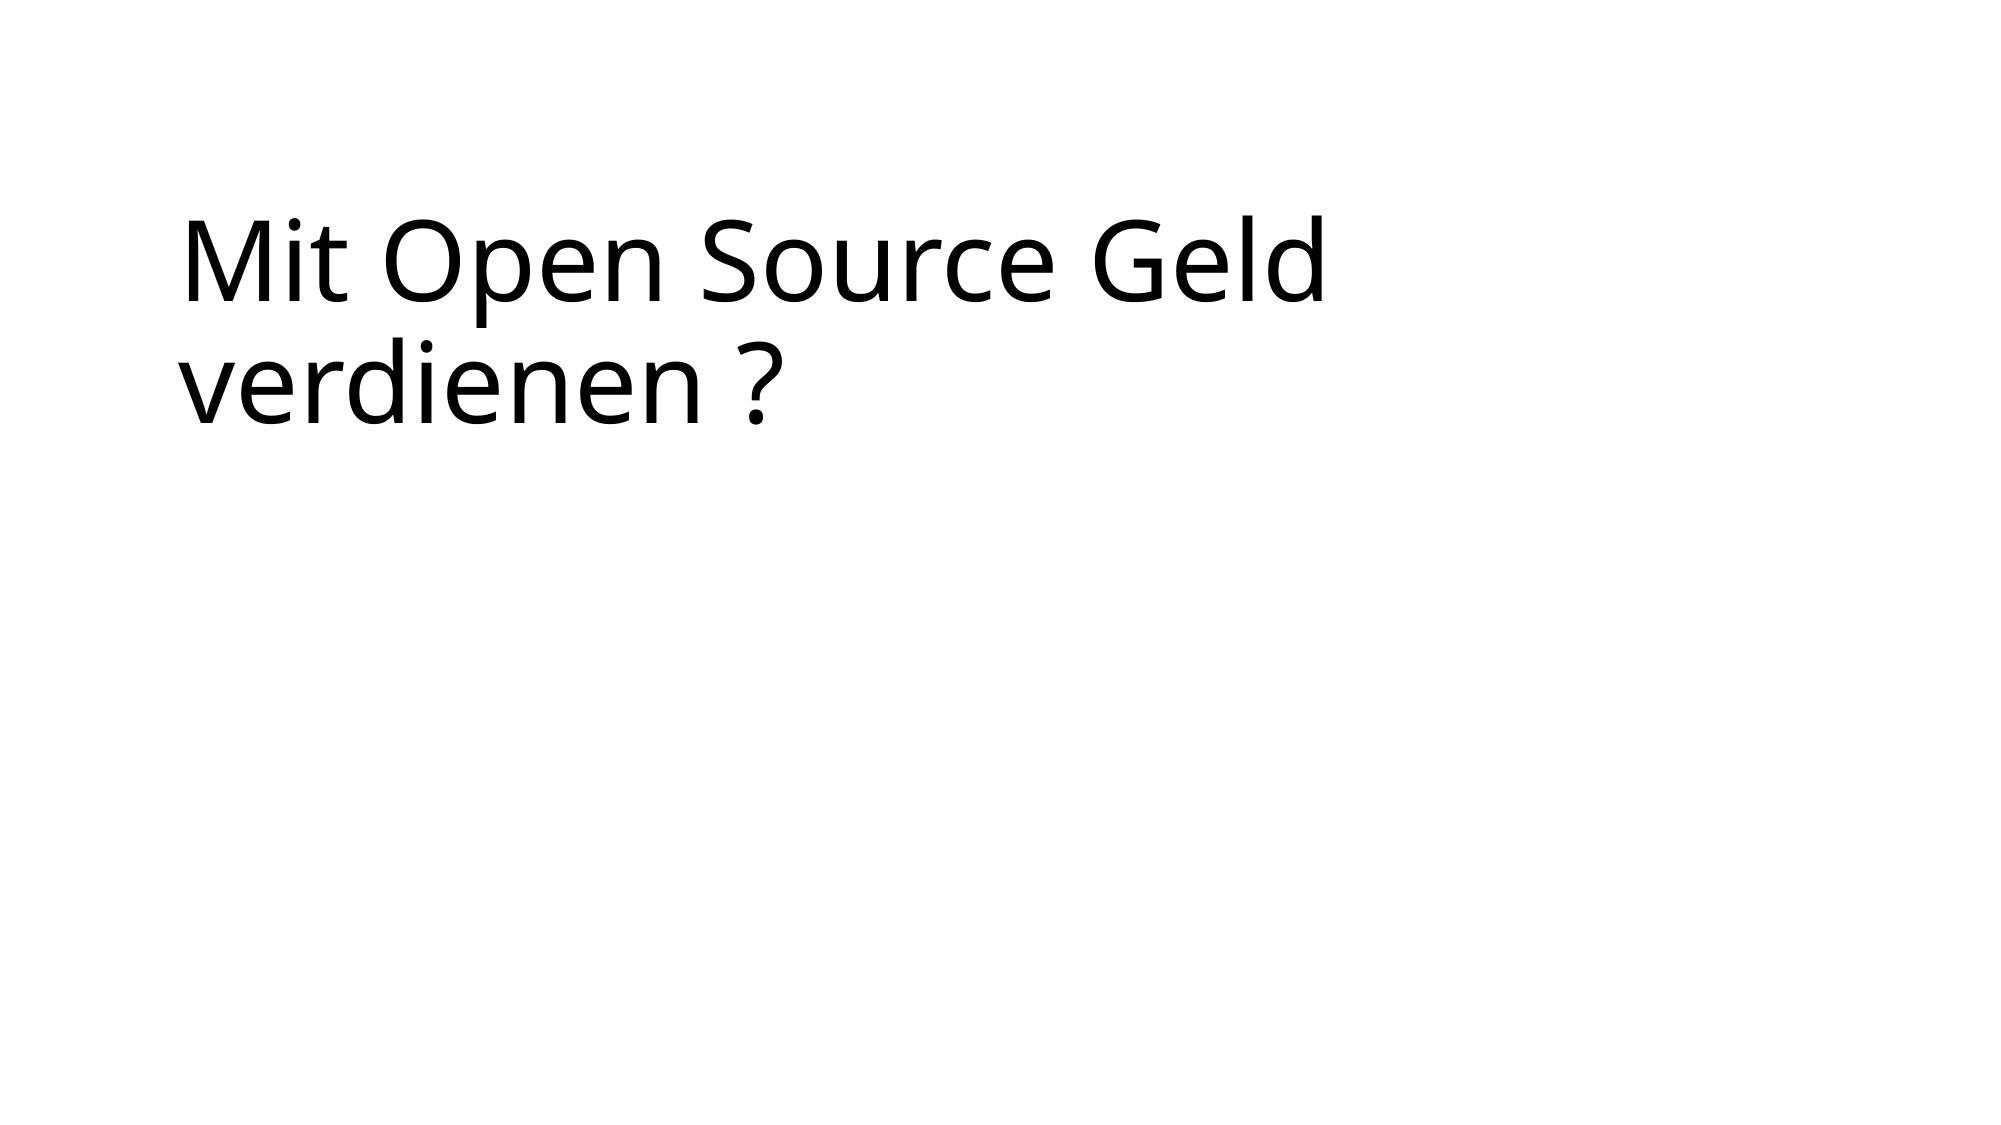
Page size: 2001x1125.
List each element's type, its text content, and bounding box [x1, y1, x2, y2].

title Mit Open Source Geld verdienen ? [164, 197, 1874, 757]
